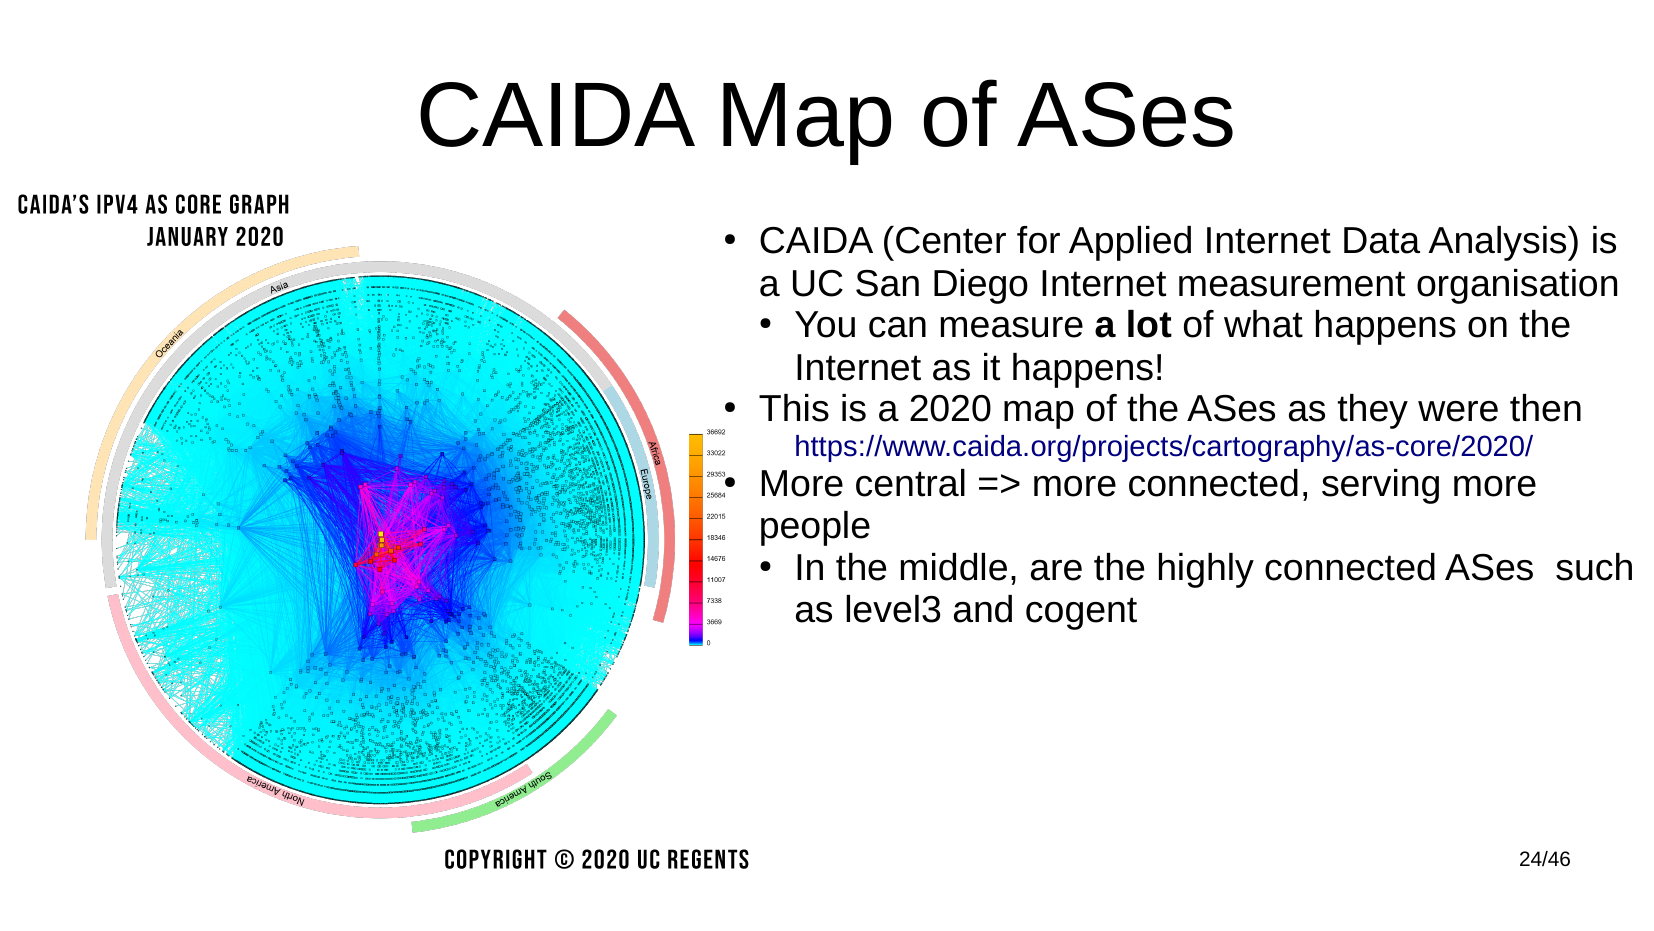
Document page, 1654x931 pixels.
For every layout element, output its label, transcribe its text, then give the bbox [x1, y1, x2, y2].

picture [0, 165, 759, 875]
text_box CAIDA (Center for Applied Internet Data Analysis) is a UC San Diego Internet measurement organisation You can measure a lot of what happens on the Internet as it happens! This is a 2020 map of the ASes as they were then https://www.caida.org/projects/cartography/as-core/2020/ More central => more connected, serving more people In the middle, are the highly connected ASes such as level3 and cogent [759, 212, 1654, 815]
title CAIDA Map of ASes [82, 37, 1571, 193]
